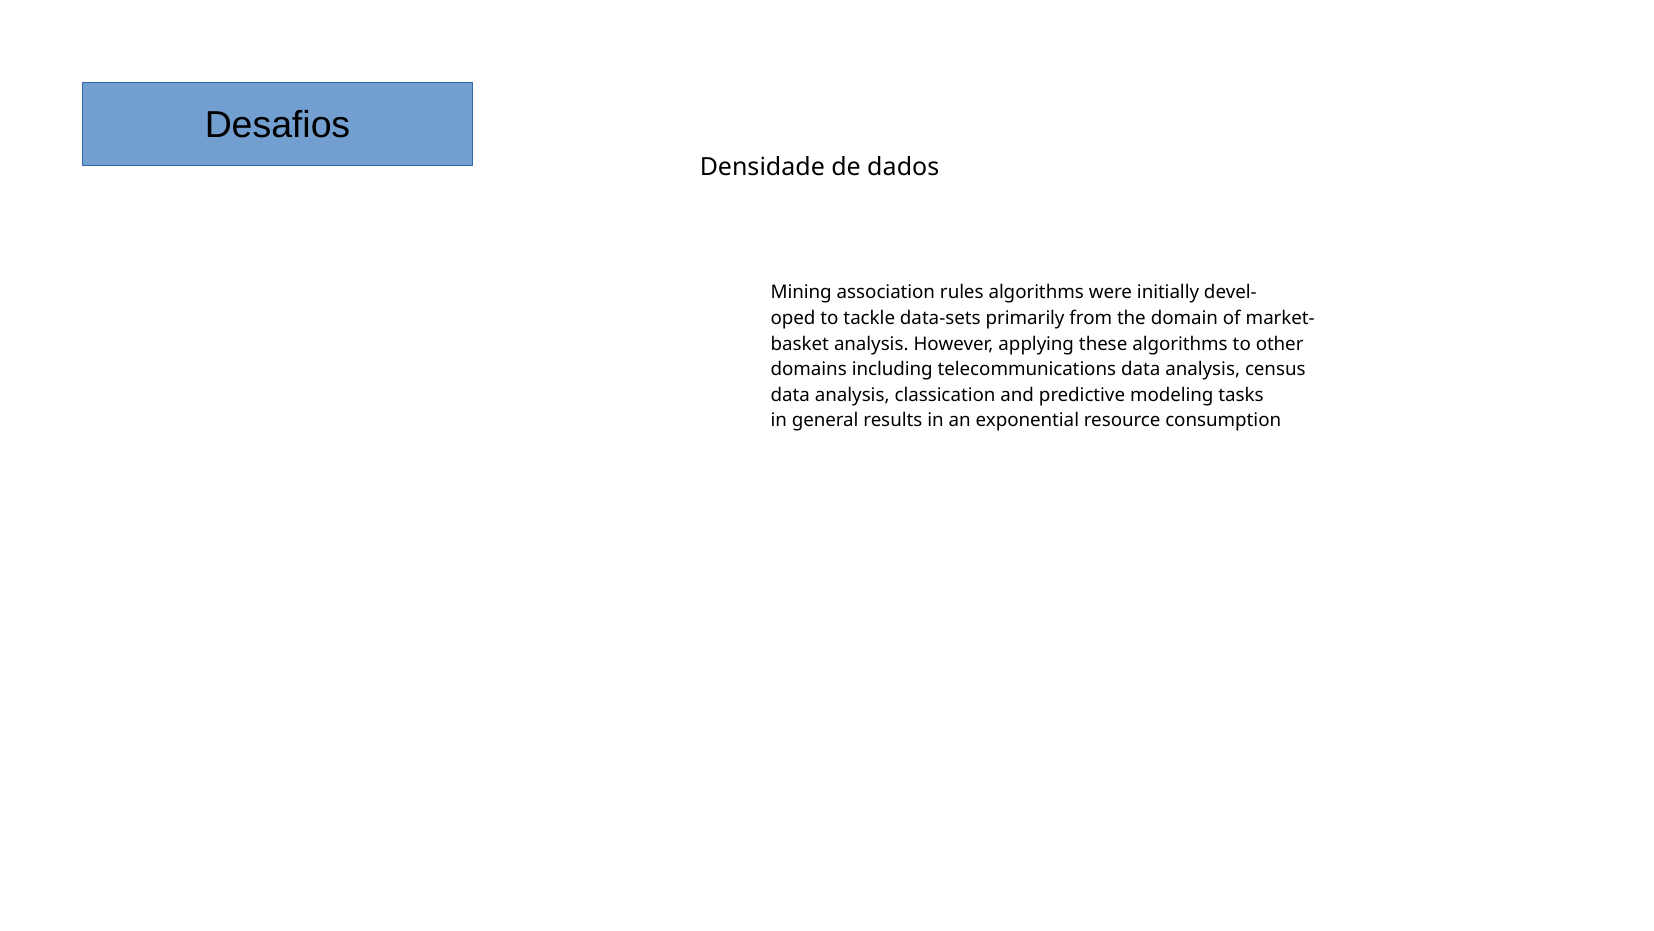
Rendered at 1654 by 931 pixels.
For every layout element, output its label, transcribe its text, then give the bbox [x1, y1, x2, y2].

text_box Densidade de dados [685, 141, 1323, 201]
text_box Mining association rules algorithms were initially devel- oped to tackle data-sets primarily from the domain of market- basket analysis. However, applying these algorithms to other domains including telecommunications data analysis, census data analysis, classication and predictive modeling tasks in general results in an exponential resource consumption [755, 271, 1370, 419]
text_box Desafios [82, 82, 473, 166]
